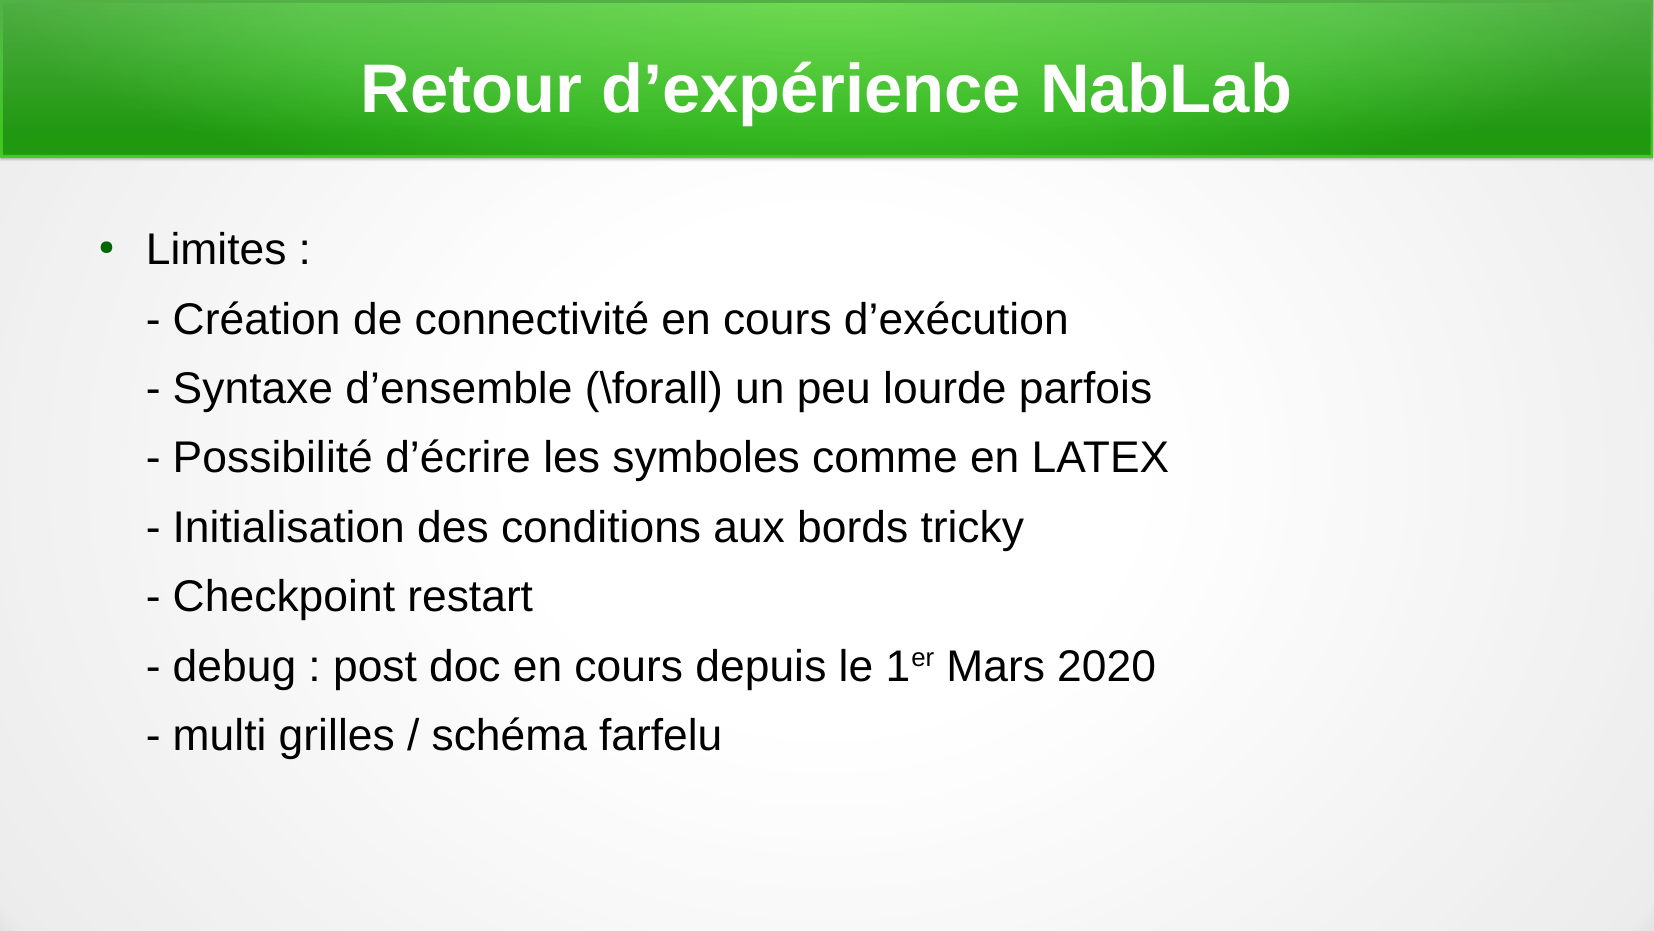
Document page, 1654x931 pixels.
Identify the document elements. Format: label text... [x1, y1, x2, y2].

title Retour d’expérience NabLab [82, 35, 1571, 142]
list Limites : - Création de connectivité en cours d’exécution - Syntaxe d’ensemble (\forall) un peu lourde parfois - Possibilité d’écrire les symboles comme en LATEX - Initialisation des conditions aux bords tricky - Checkpoint restart - debug : post doc en cours depuis le 1er Mars 2020 - multi grilles / schéma farfelu [82, 224, 1571, 764]
